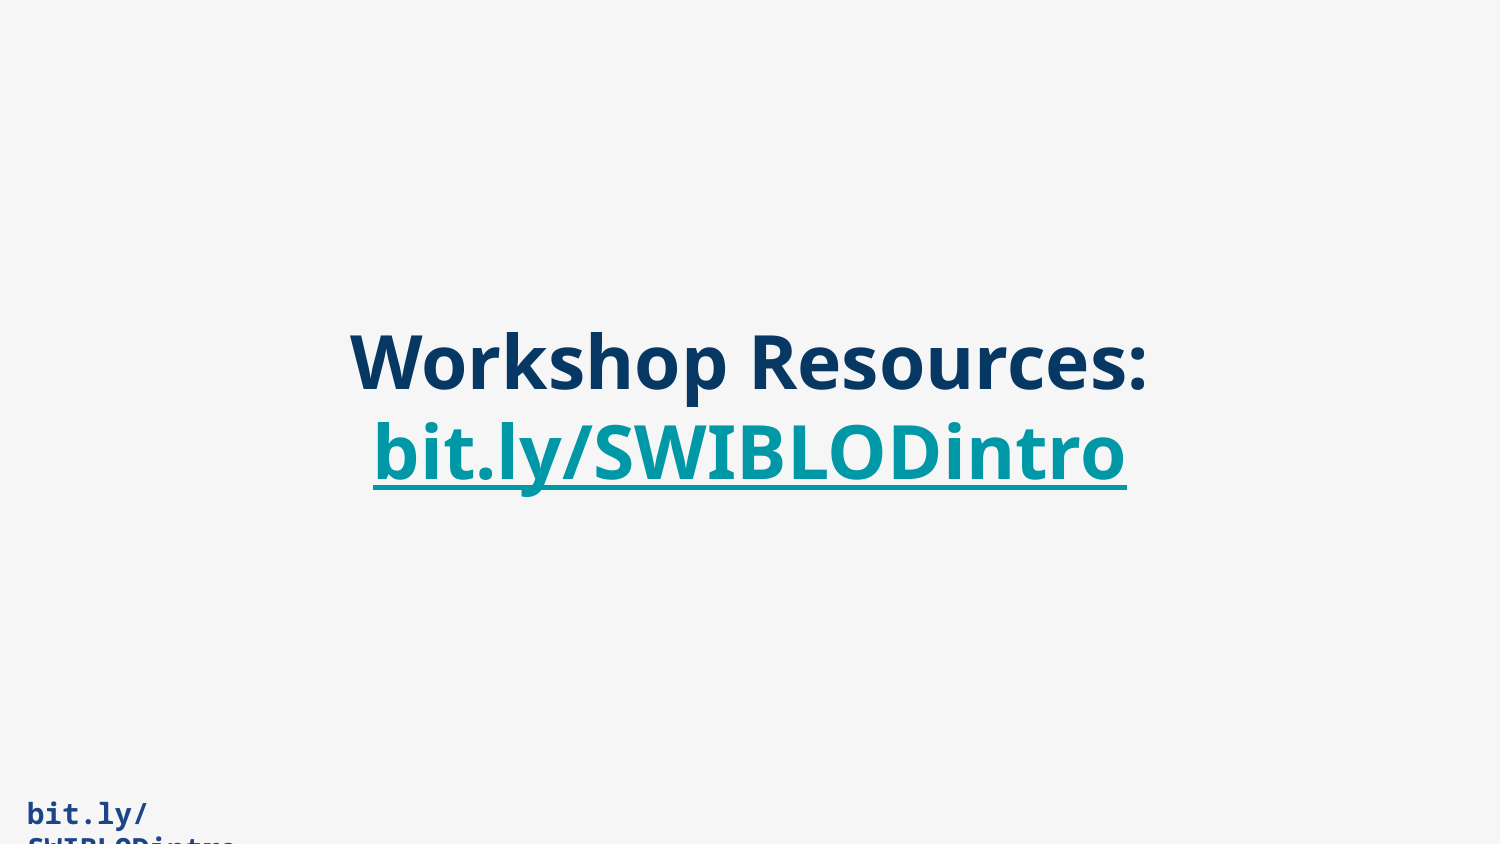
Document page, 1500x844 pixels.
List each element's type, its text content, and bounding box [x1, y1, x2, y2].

title Workshop Resources: bit.ly/SWIBLODintro [51, 309, 1449, 512]
